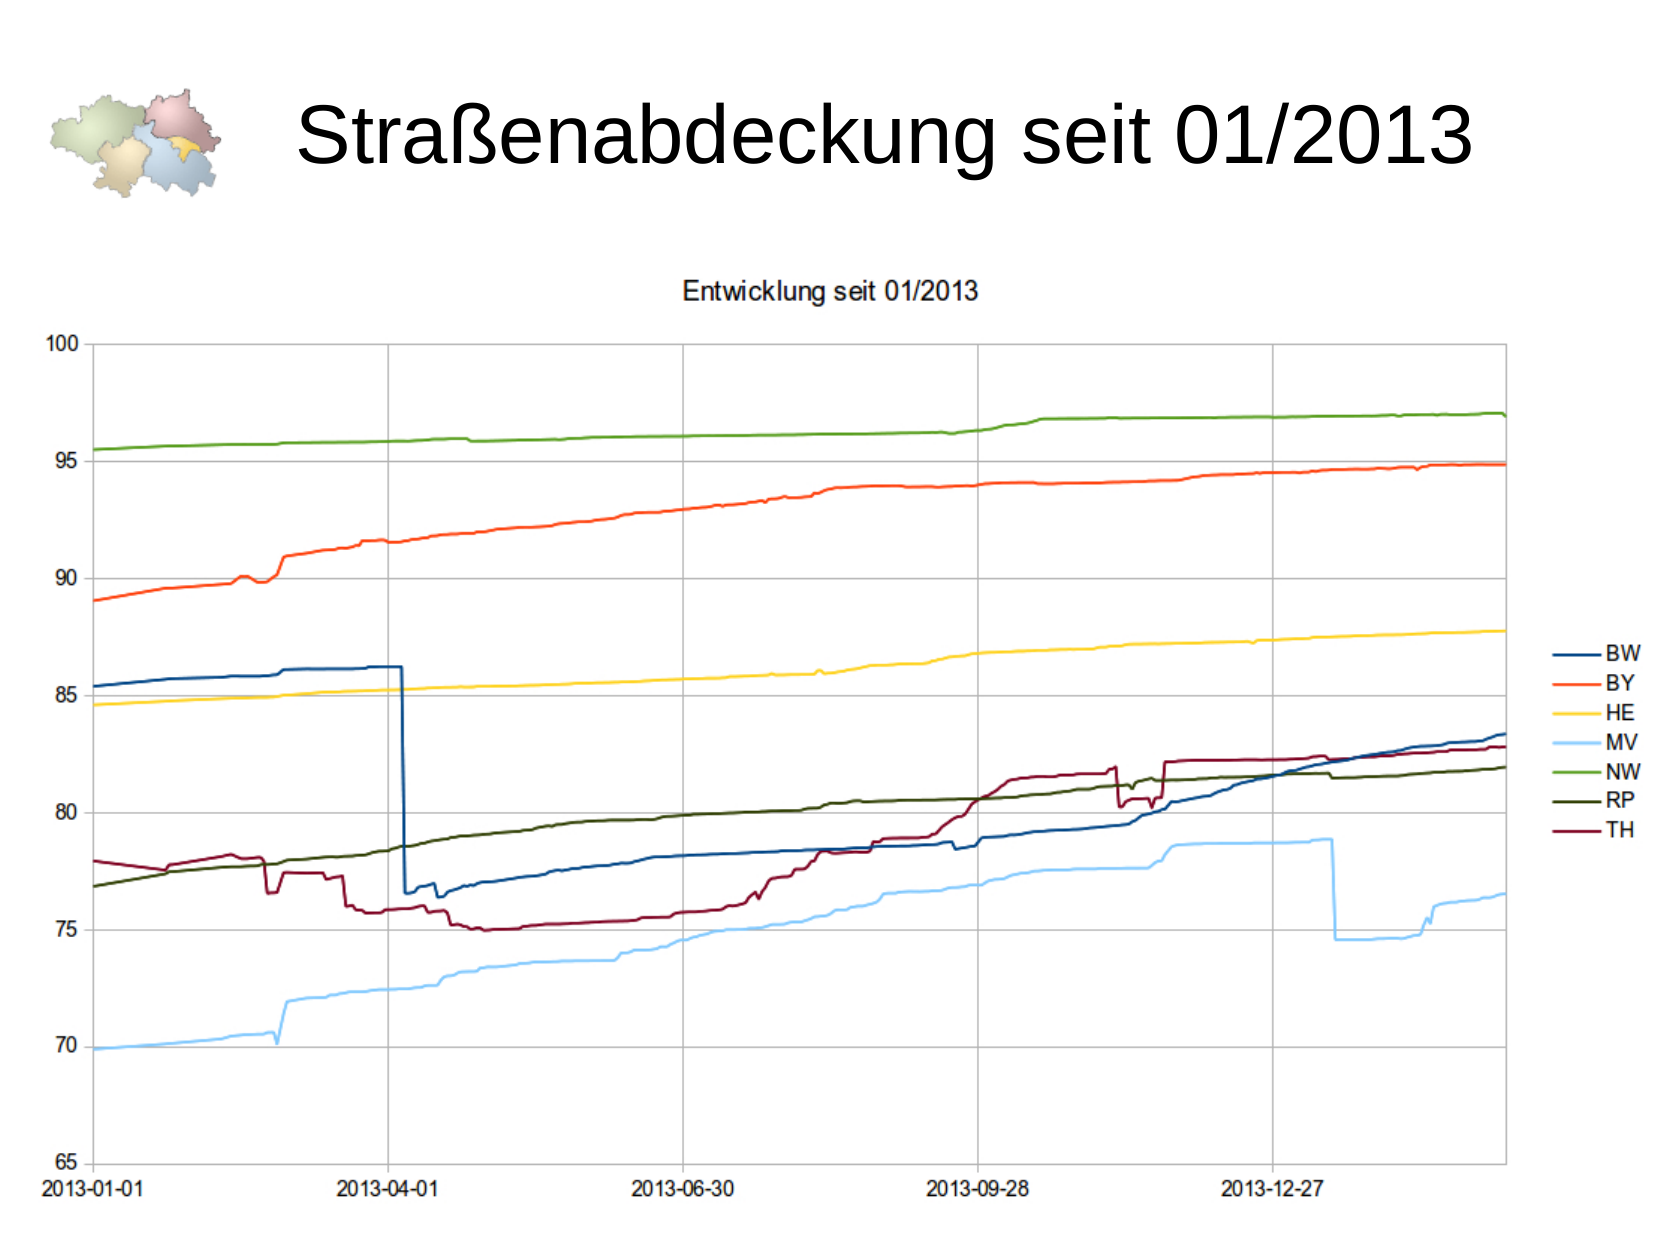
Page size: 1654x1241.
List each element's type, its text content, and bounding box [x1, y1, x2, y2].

picture [11, 68, 250, 225]
picture [3, 243, 1654, 1241]
title Straßenabdeckung seit 01/2013 [200, 49, 1571, 243]
